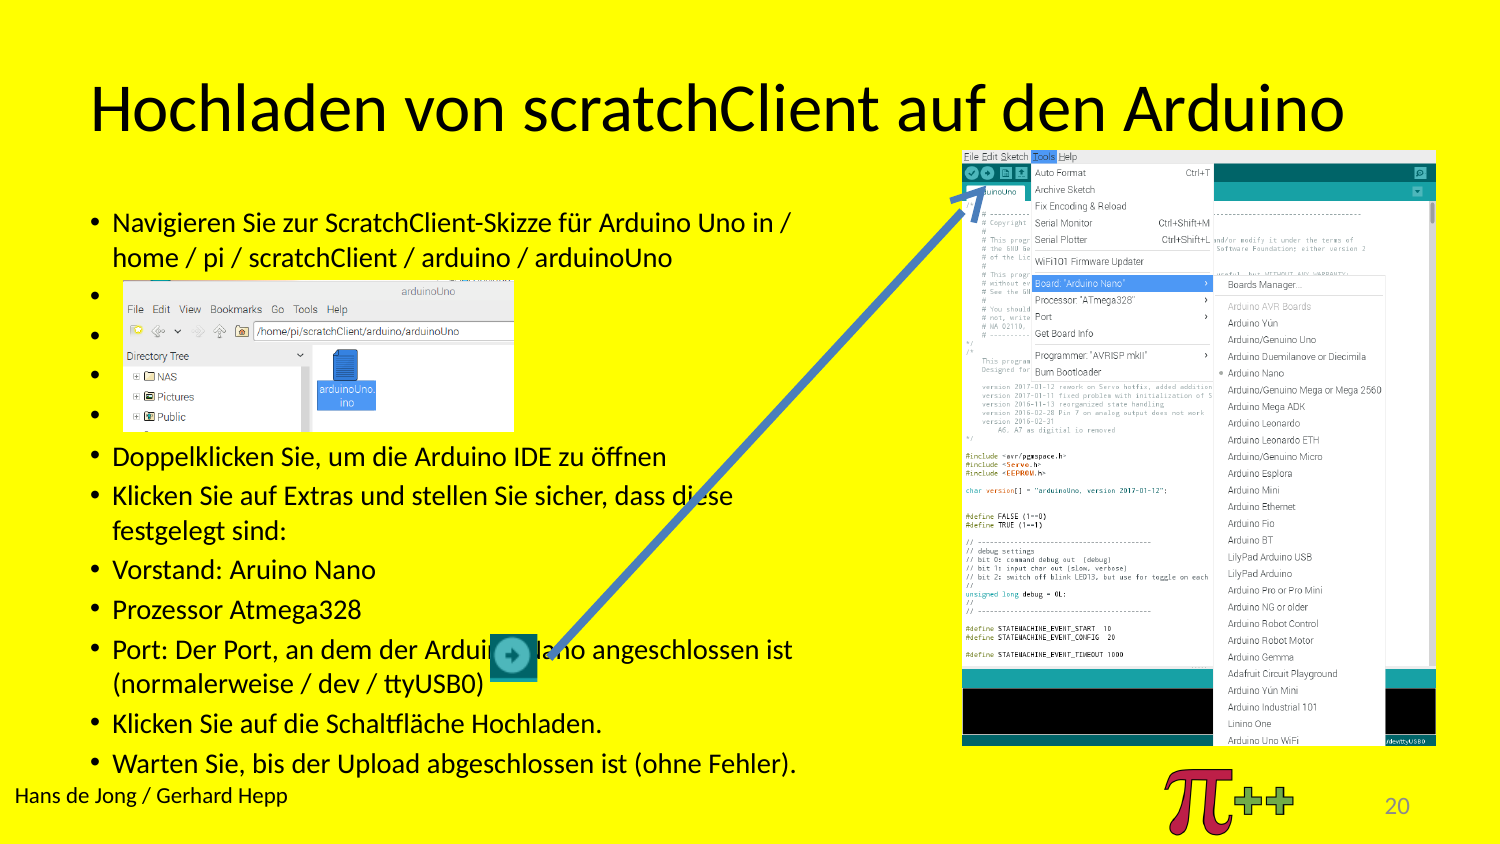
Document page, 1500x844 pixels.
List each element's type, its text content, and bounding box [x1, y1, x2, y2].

picture [962, 150, 1436, 746]
title Hochladen von scratchClient auf den Arduino [75, 33, 1425, 175]
picture [123, 280, 514, 432]
picture [1163, 768, 1294, 836]
list Navigieren Sie zur ScratchClient-Skizze für Arduino Uno in / home / pi / scratchClient / arduino / arduinoUno Doppelklicken Sie, um die Arduino IDE zu öffnen Klicken Sie auf Extras und stellen Sie sicher, dass diese festgelegt sind: Vorstand: Aruino Nano Prozessor Atmega328 Port: Der Port, an dem der Arduino Nano angeschlossen ist (normalerweise / dev / ttyUSB0) Klicken Sie auf die Schaltfläche Hochladen. Warten Sie, bis der Upload abgeschlossen ist (ohne Fehler). [75, 196, 857, 789]
picture [490, 634, 538, 682]
slide_number <getal> [1340, 782, 1425, 827]
